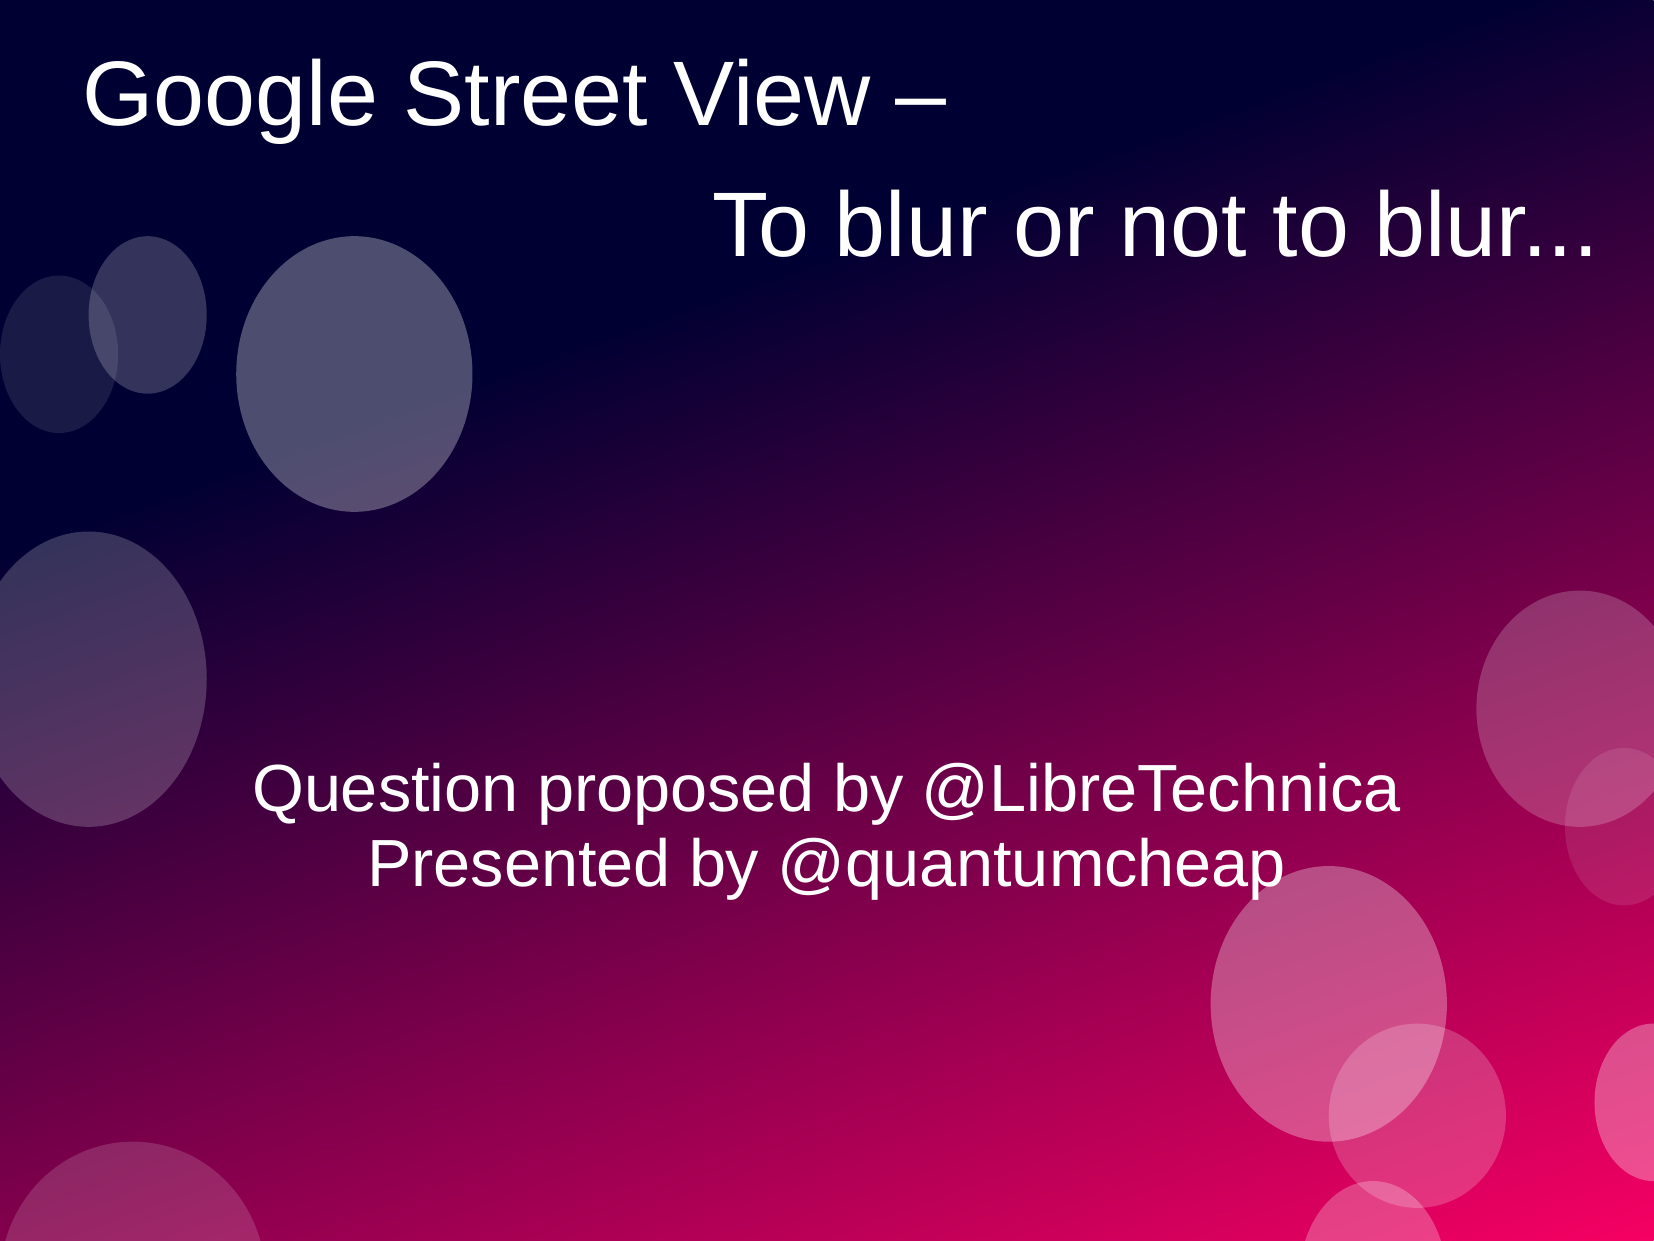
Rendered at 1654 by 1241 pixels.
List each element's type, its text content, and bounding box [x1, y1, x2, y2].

title Google Street View – [82, 0, 1571, 188]
title To blur or not to blur... [712, 150, 1605, 301]
subtitle Question proposed by @LibreTechnica Presented by @quantumcheap [82, 566, 1571, 1010]
